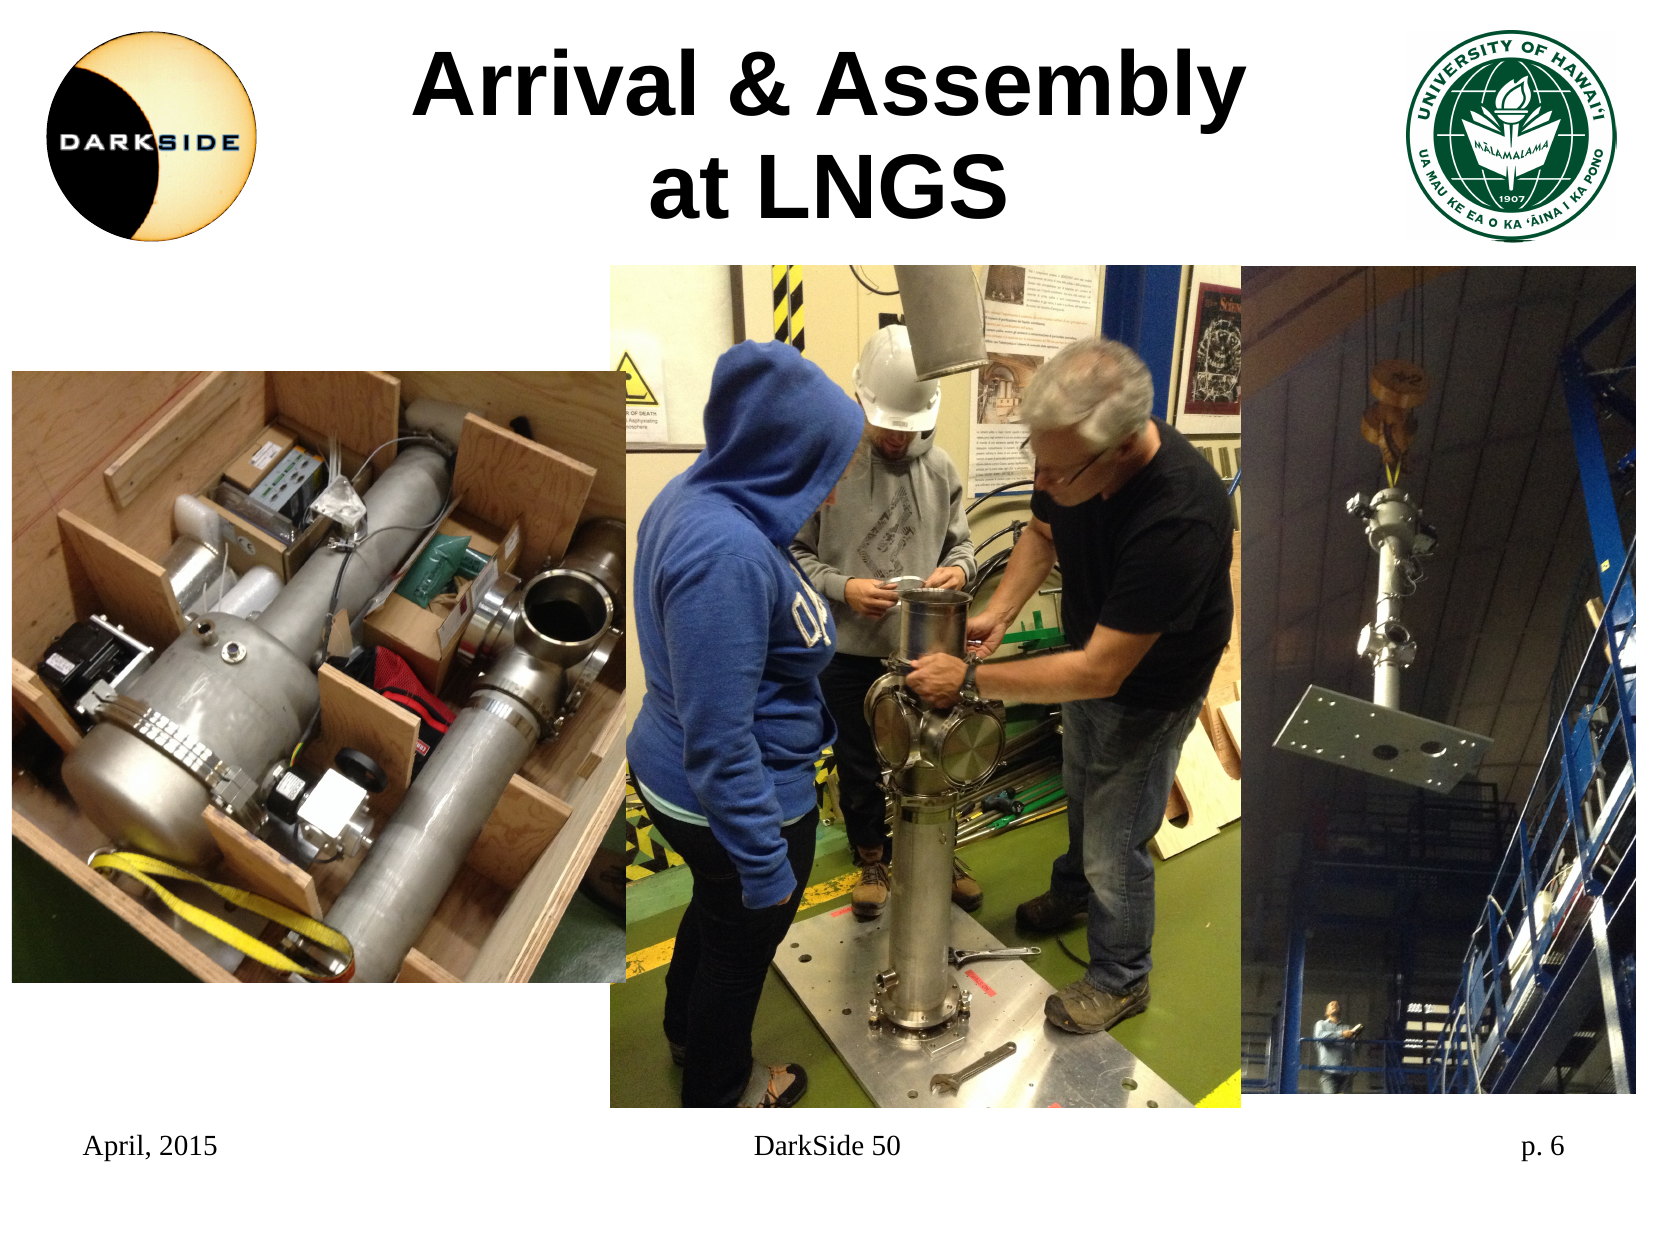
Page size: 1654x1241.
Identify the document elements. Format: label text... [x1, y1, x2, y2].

picture [1406, 30, 1617, 243]
picture [46, 31, 257, 242]
picture [11, 265, 1636, 1108]
title Arrival & Assembly at LNGS [401, 31, 1258, 239]
